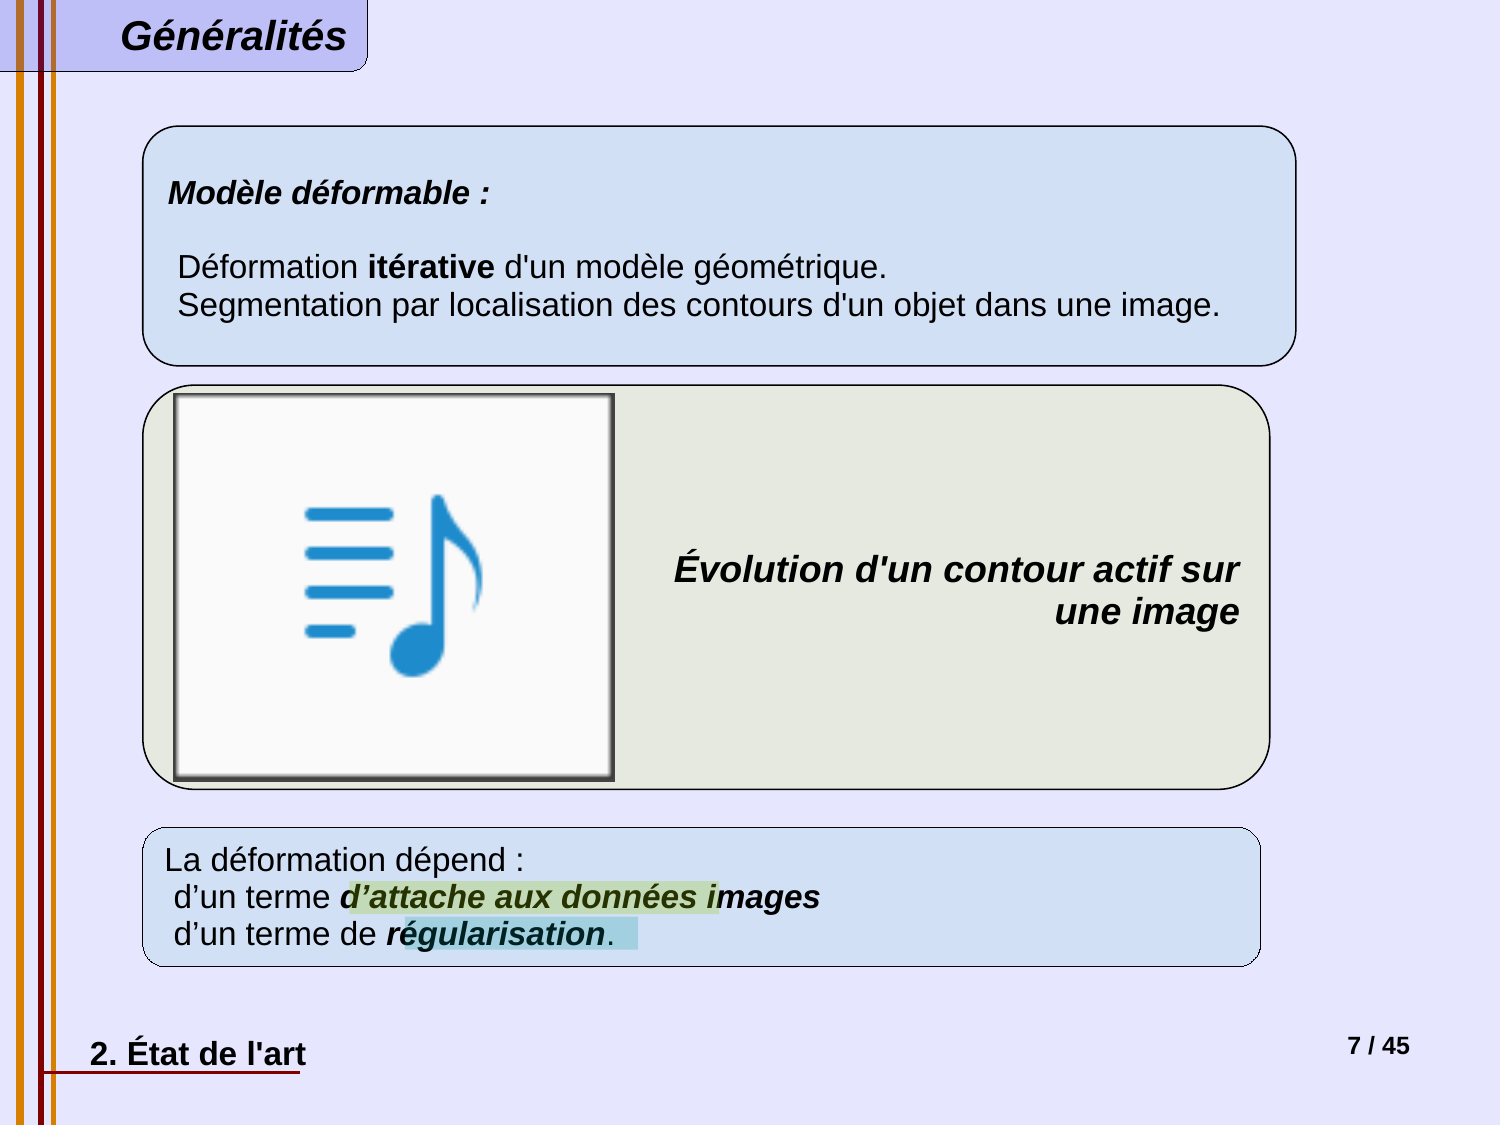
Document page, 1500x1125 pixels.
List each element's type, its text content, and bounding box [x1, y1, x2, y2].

text_box Évolution d'un contour actif sur une image [142, 385, 1270, 790]
text_box Généralités [0, 0, 368, 72]
text_box [172, 392, 617, 783]
text_box Modèle déformable : Déformation itérative d'un modèle géométrique. Segmentation par localisation des contours d'un objet dans une image. [142, 126, 1296, 366]
text_box [349, 881, 720, 915]
title 2. État de l'art [75, 1027, 597, 1080]
text_box [404, 916, 639, 950]
text_box La déformation dépend : d’un terme d’attache aux données images d’un terme de régularisation. [142, 827, 1261, 967]
